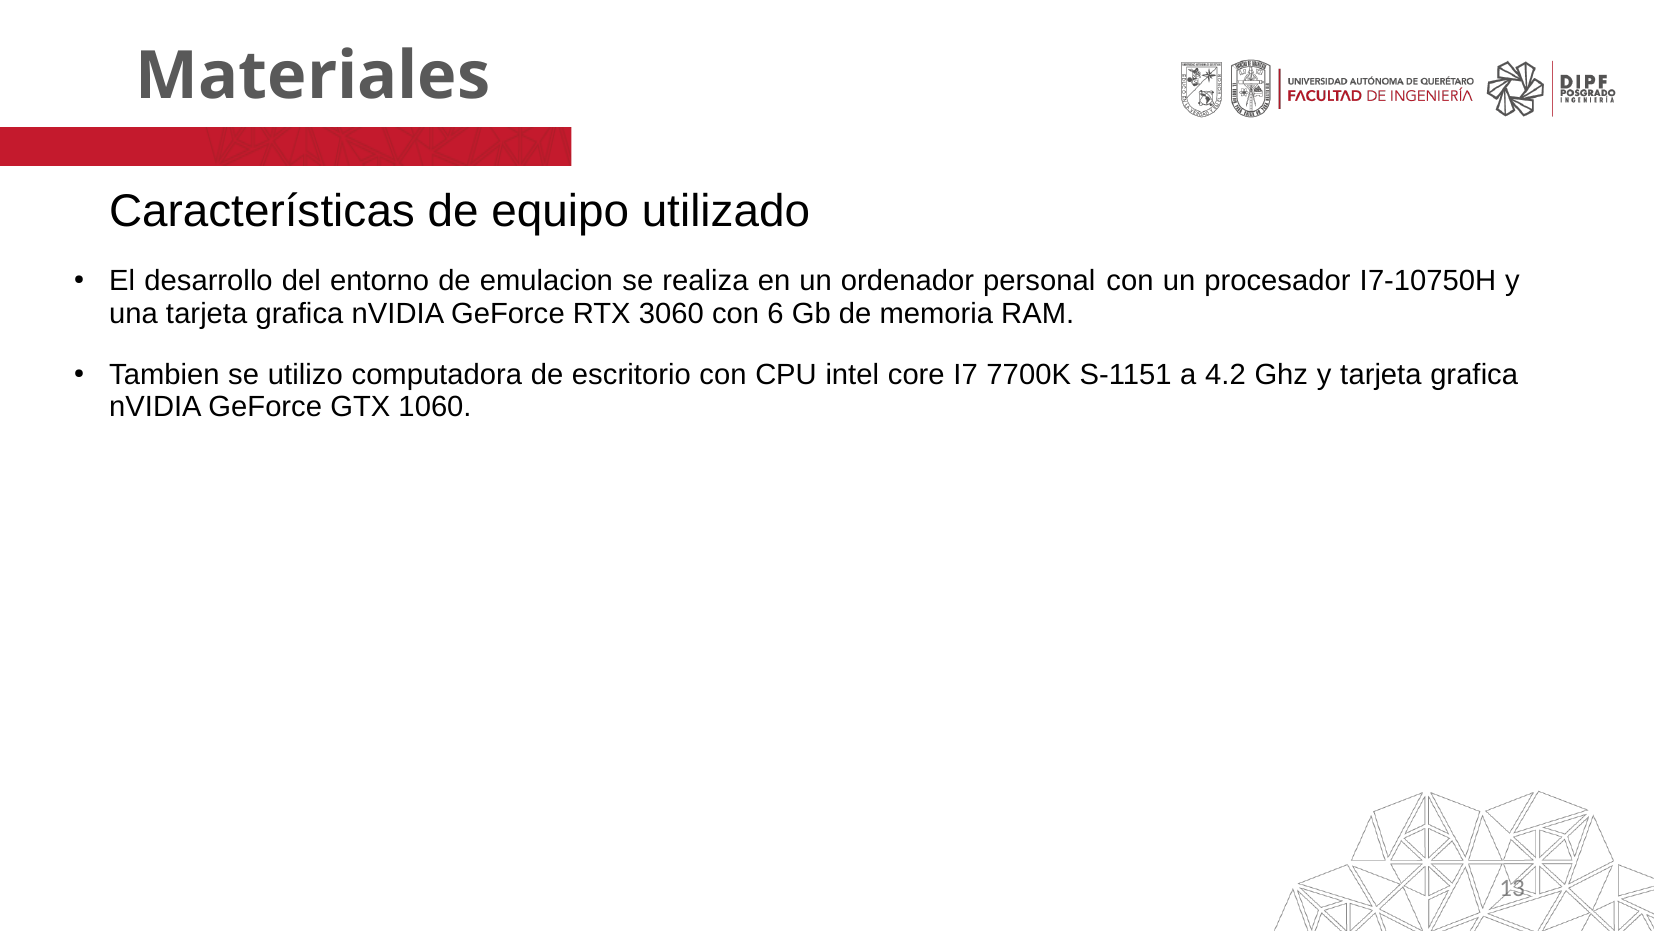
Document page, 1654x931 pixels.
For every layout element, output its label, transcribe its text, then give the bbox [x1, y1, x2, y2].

picture [0, 127, 572, 166]
text_box Materiales [54, 11, 572, 127]
picture [1257, 781, 1654, 931]
picture [1176, 54, 1620, 133]
text_box Características de equipo utilizado El desarrollo del entorno de emulacion se realiza en un ordenador personal con un procesador I7-10750H y una tarjeta grafica nVIDIA GeForce RTX 3060 con 6 Gb de memoria RAM. Tambien se utilizo computadora de escritorio con CPU intel core I7 7700K S-1151 a 4.2 Ghz y tarjeta grafica nVIDIA GeForce GTX 1060. [59, 177, 1536, 426]
